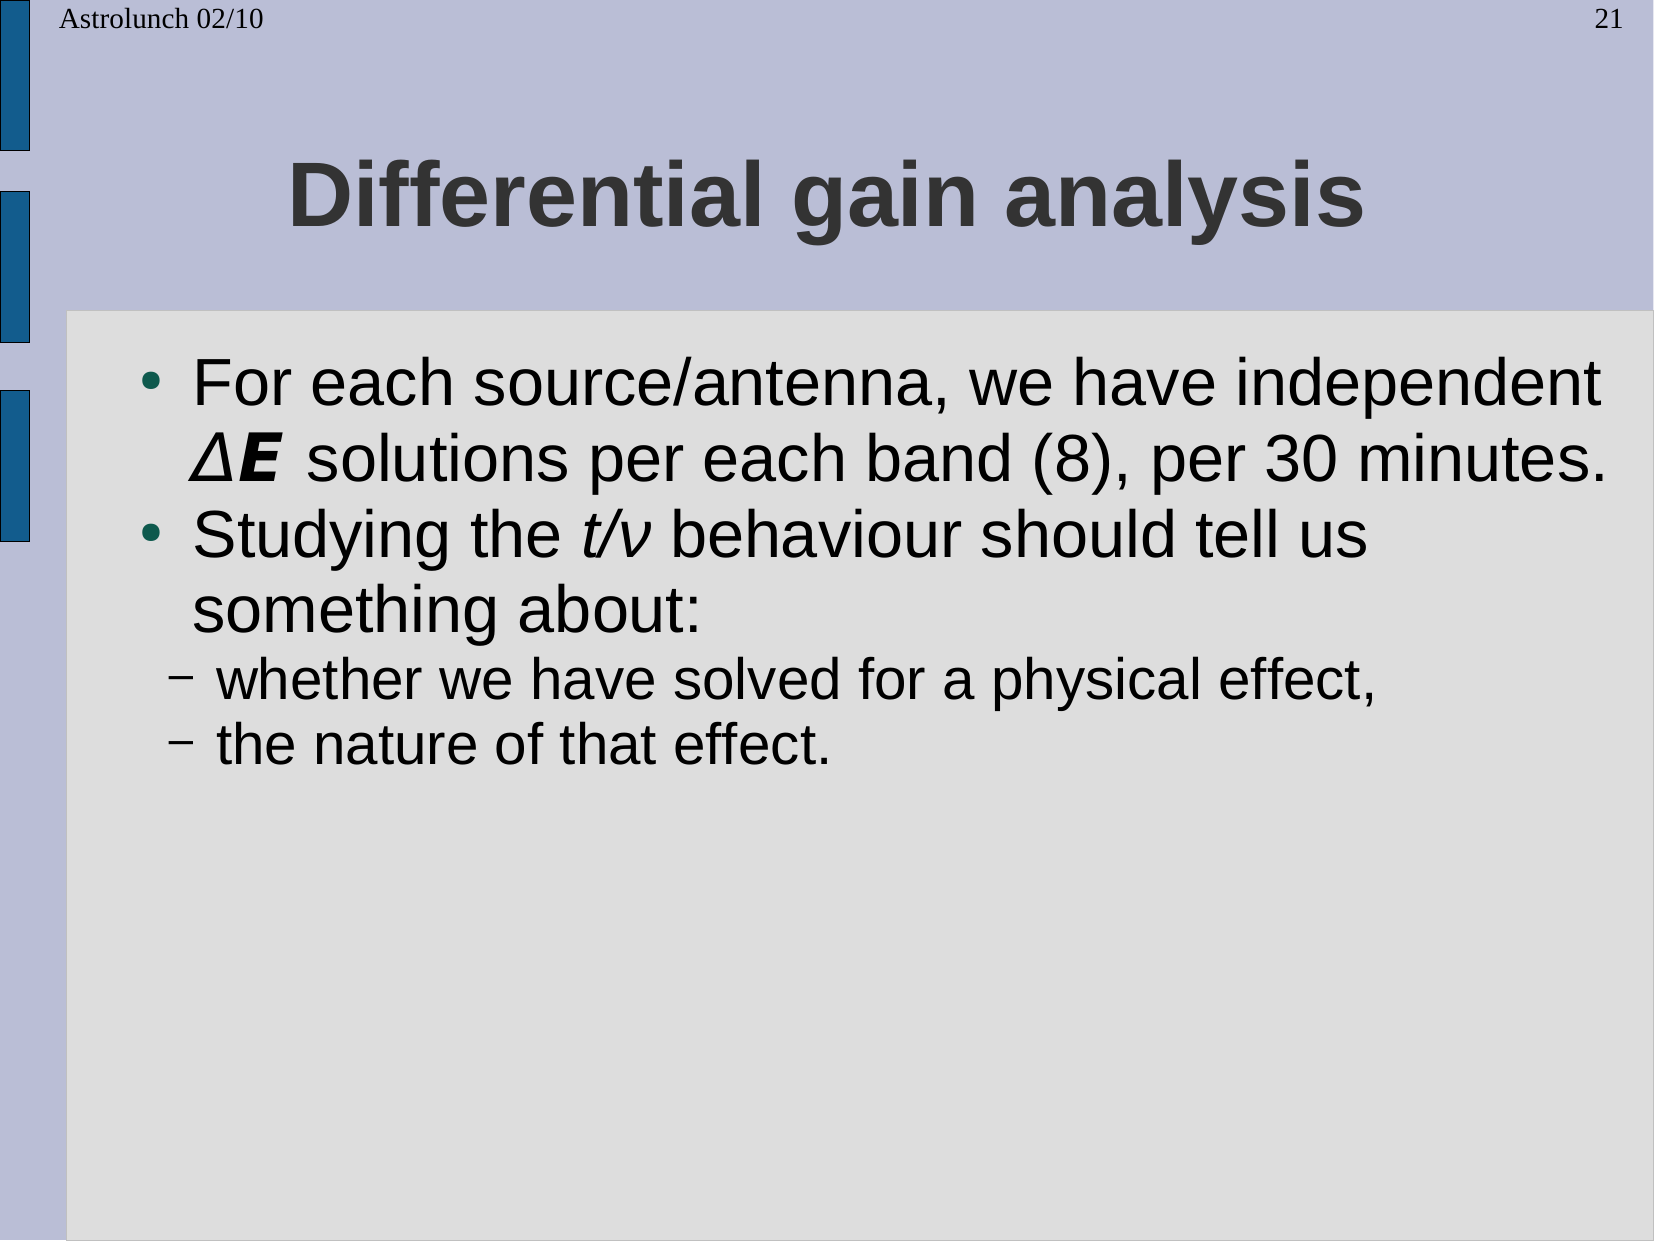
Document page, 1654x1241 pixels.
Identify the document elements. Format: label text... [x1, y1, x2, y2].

title Differential gain analysis [121, 98, 1534, 291]
list For each source/antenna, we have independent ΔE solutions per each band (8), per 30 minutes. Studying the t/ν behaviour should tell us something about: whether we have solved for a physical effect, the nature of that effect. [121, 344, 1625, 1152]
